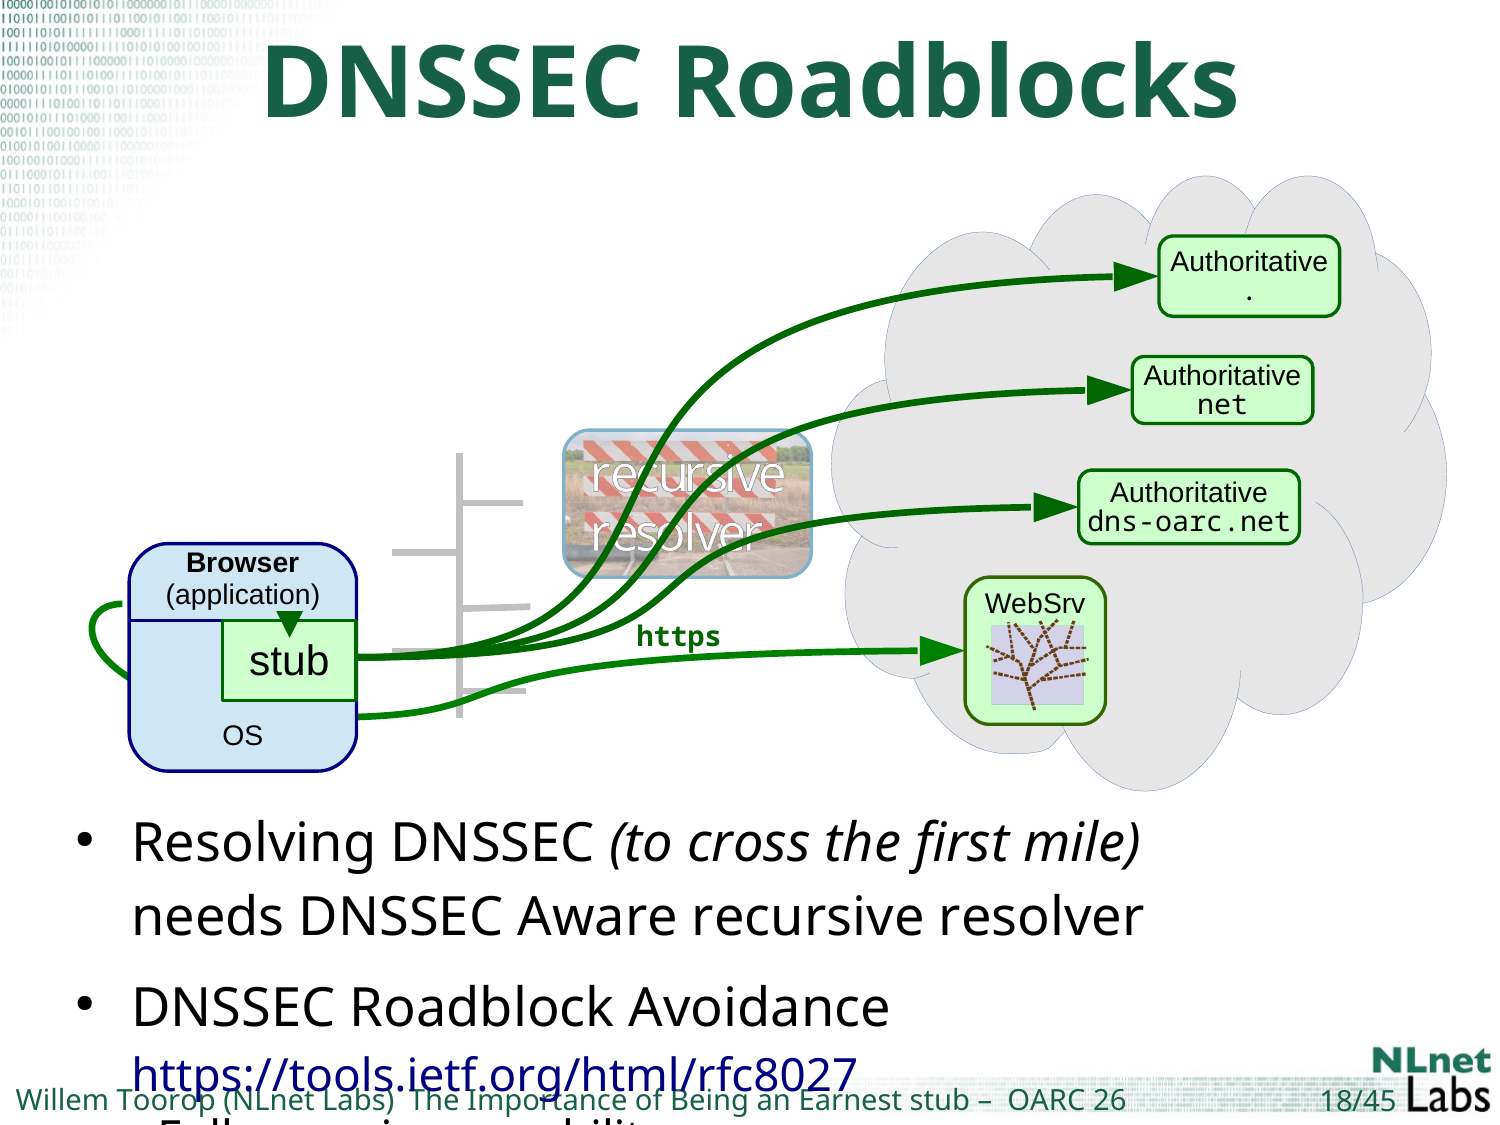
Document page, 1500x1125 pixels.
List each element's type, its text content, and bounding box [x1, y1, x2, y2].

picture [0, 0, 1447, 792]
list Resolving DNSSEC (to cross the first mile) needs DNSSEC Aware recursive resolver DNSSEC Roadblock Avoidance https://tools.ietf.org/html/rfc8027 +Full recursion capability [75, 803, 1500, 1103]
picture [1340, 1103, 1349, 1109]
picture [1113, 1103, 1122, 1108]
picture [939, 1103, 947, 1108]
picture [1012, 1103, 1025, 1108]
picture [957, 1103, 966, 1108]
title DNSSEC Roadblocks [75, 31, 1425, 263]
picture [774, 1103, 1492, 1124]
